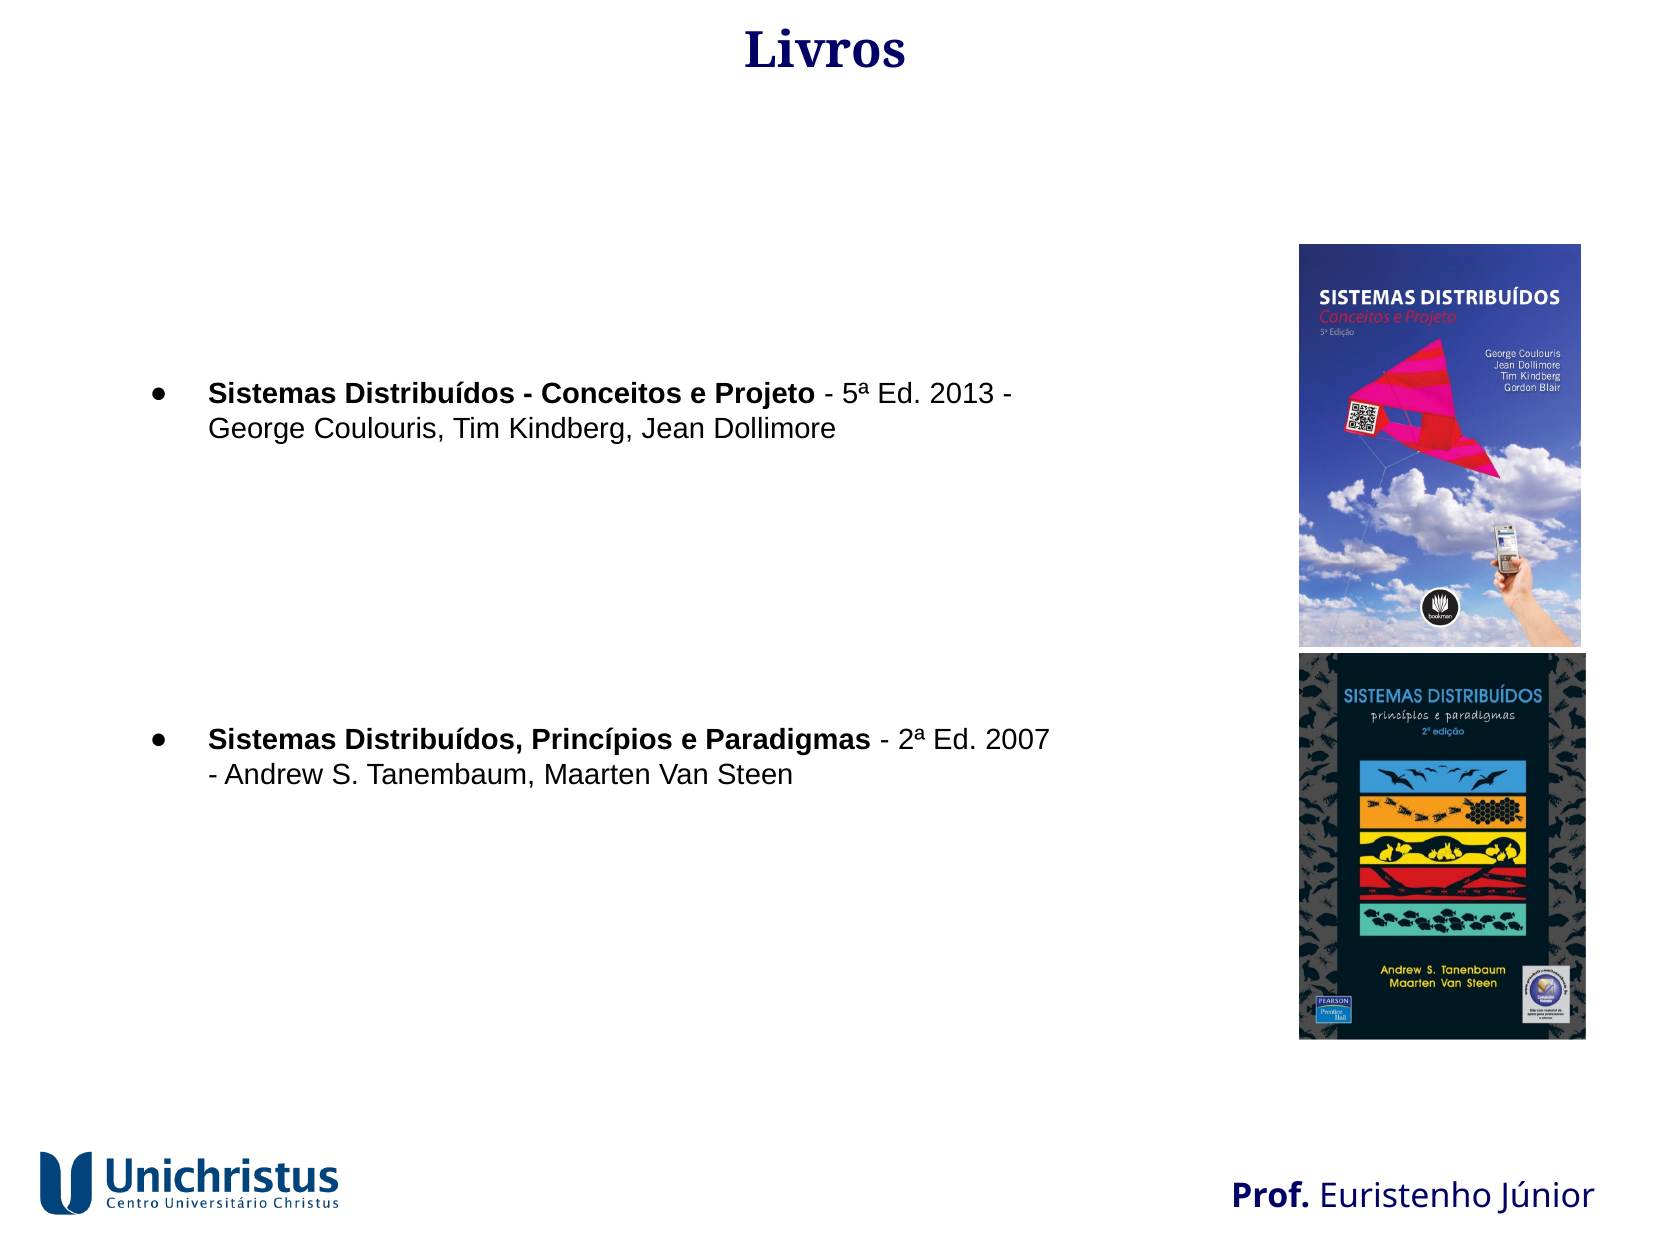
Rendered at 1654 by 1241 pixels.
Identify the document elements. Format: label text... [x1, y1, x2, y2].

text_box Prof. Euristenho Júnior [1216, 1163, 1654, 1224]
picture [35, 1148, 343, 1217]
picture [1299, 653, 1586, 1040]
text_box Sistemas Distribuídos - Conceitos e Projeto - 5ª Ed. 2013 - George Coulouris, Tim Kindberg, Jean Dollimore Sistemas Distribuídos, Princípios e Paradigmas - 2ª Ed. 2007 - Andrew S. Tanembaum, Maarten Van Steen [118, 359, 1075, 957]
picture [1299, 244, 1581, 647]
text_box Livros [730, 6, 926, 113]
